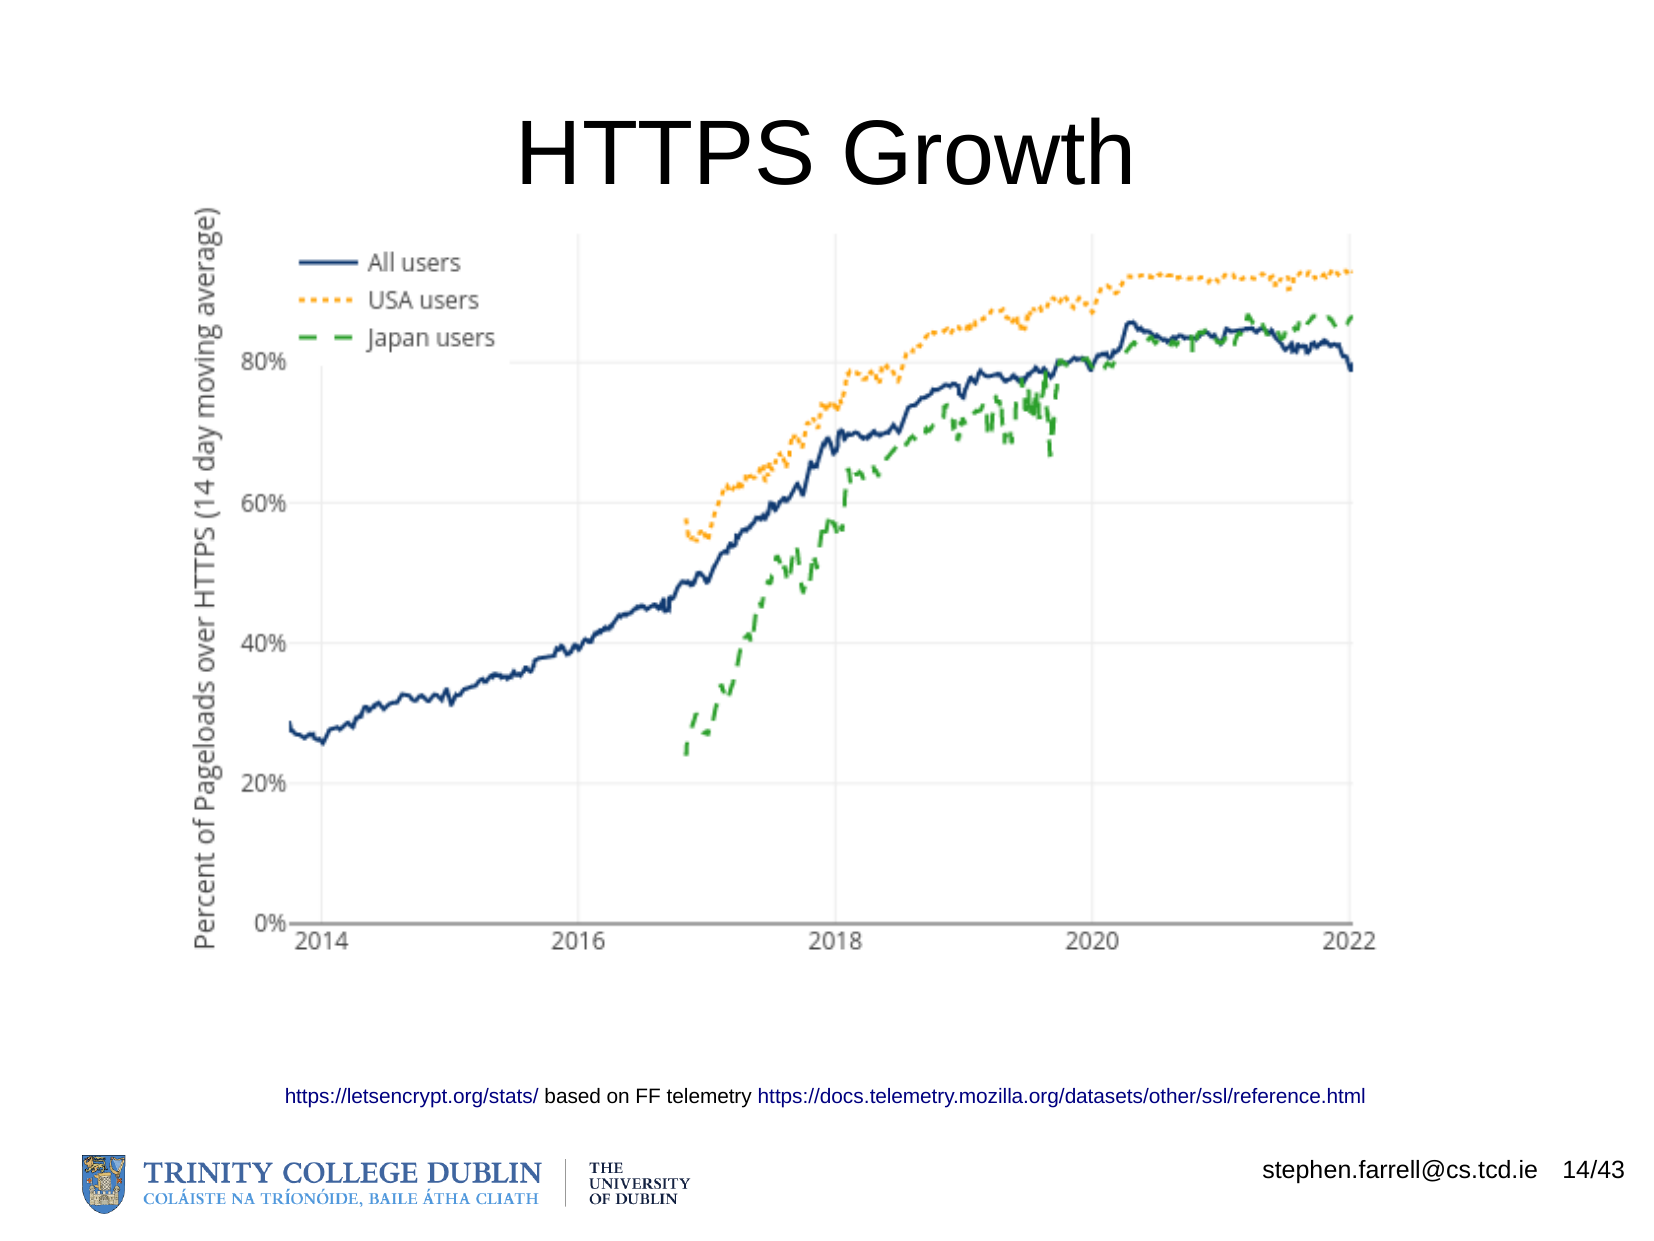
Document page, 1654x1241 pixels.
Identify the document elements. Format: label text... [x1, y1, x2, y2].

picture [82, 1155, 694, 1214]
title HTTPS Growth [82, 49, 1571, 257]
text_box https://letsencrypt.org/stats/ based on FF telemetry https://docs.telemetry.mozilla.org/datasets/other/ssl/reference.html [270, 1082, 1394, 1186]
picture [132, 195, 1511, 1082]
